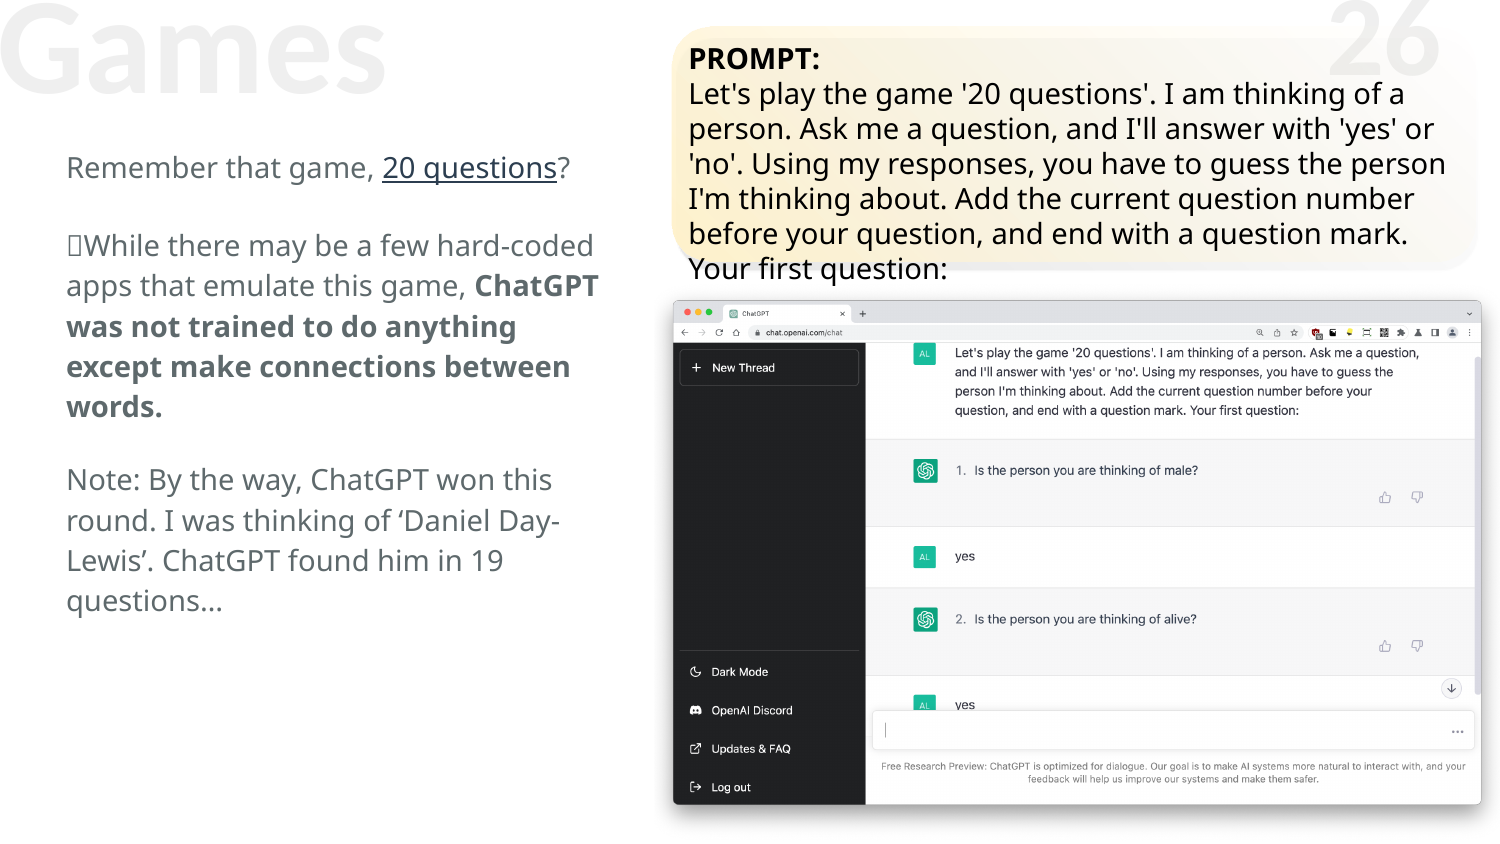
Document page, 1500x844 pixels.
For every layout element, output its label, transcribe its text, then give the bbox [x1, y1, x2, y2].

title Games [0, 0, 1435, 91]
picture [654, 280, 1500, 844]
list Remember that game, 20 questions? 💡While there may be a few hard-coded apps that emulate this game, ChatGPT was not trained to do anything except make connections between words. Note: By the way, ChatGPT won this round. I was thinking of ‘Daniel Day-Lewis’. ChatGPT found him in 19 questions… [51, 128, 615, 811]
subtitle Let's play the game '20 questions'. I am thinking of a person. Ask me a question, and I'll answer with 'yes' or 'no'. Using my responses, you have to guess the person I'm thinking about. Add the current question number before your question, and end with a question mark. Your first question: [673, 60, 1471, 251]
